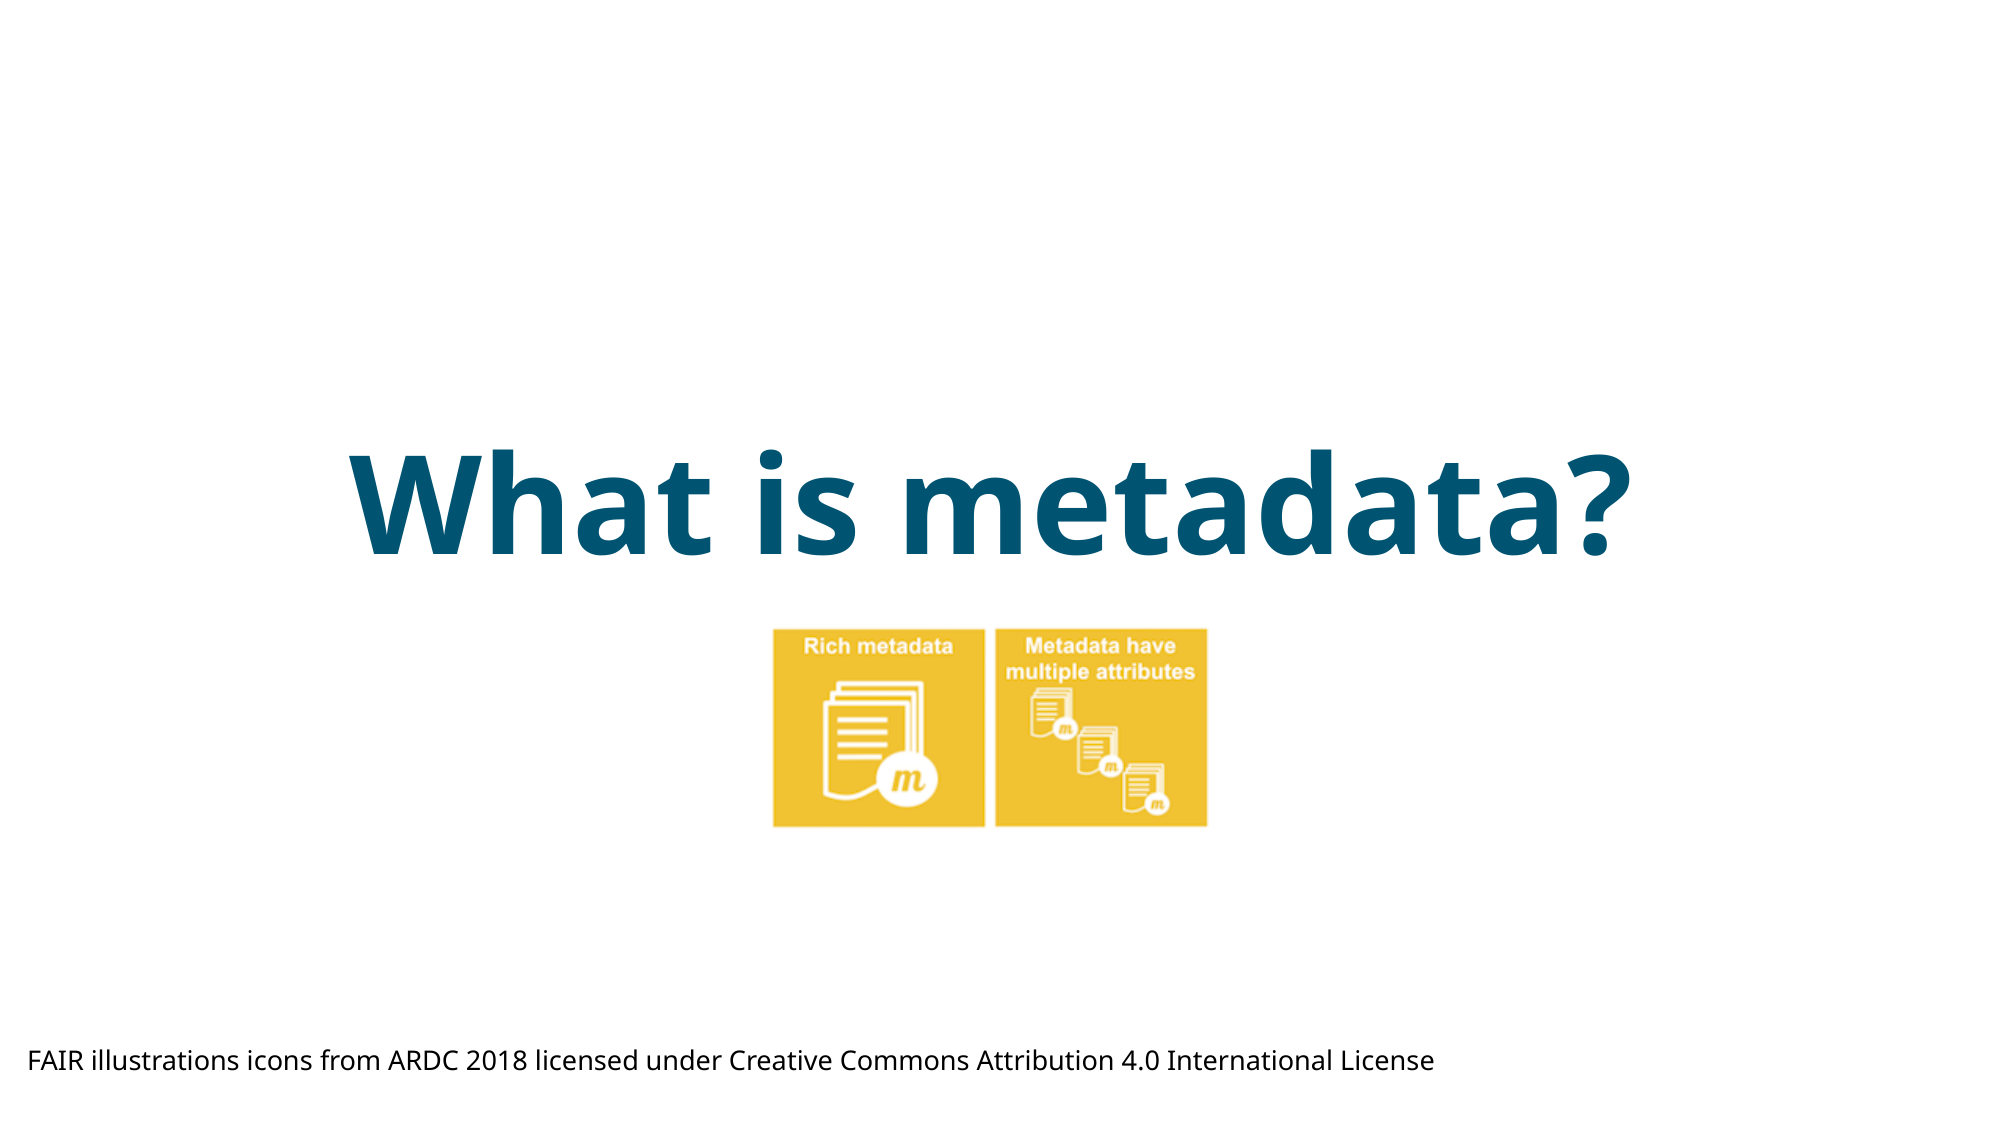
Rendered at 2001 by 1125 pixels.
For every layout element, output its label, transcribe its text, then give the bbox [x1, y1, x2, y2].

title What is metadata? [141, 419, 1842, 601]
picture [759, 600, 1229, 838]
text_box FAIR illustrations icons from ARDC 2018 licensed under Creative Commons Attribution 4.0 International License [12, 1028, 1548, 1125]
